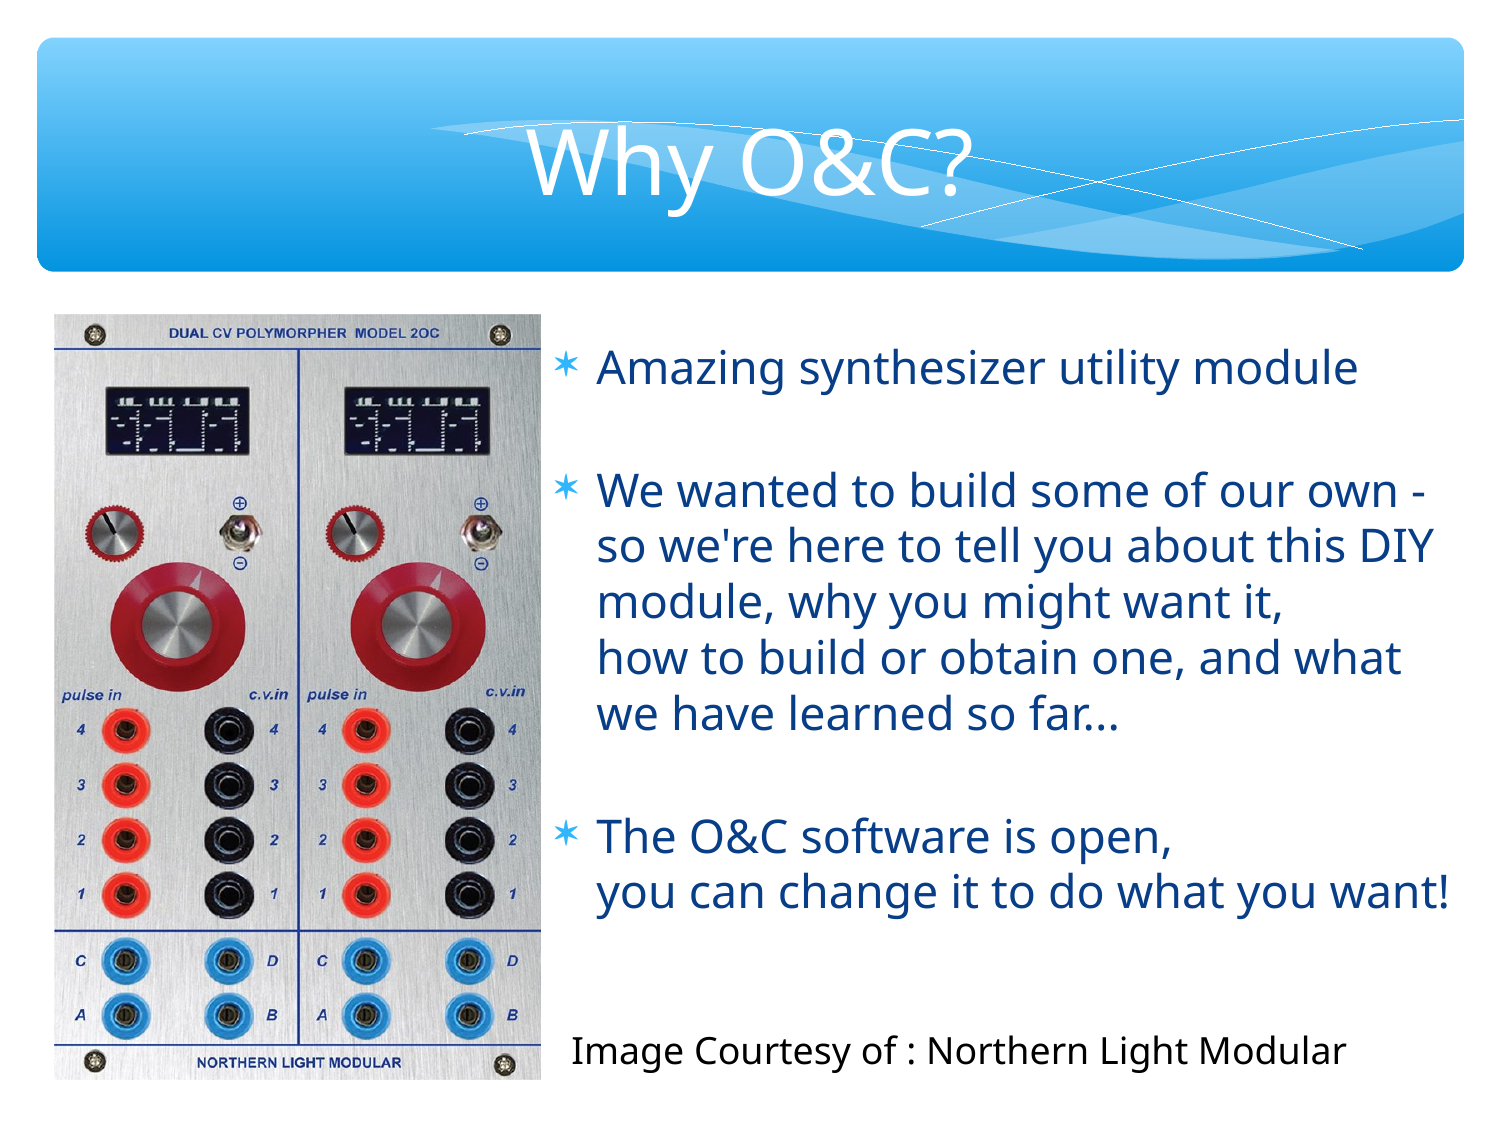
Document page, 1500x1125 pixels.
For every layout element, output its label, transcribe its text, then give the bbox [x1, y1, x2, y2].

title Why O&C? [75, 40, 1426, 276]
picture [54, 314, 541, 1081]
list Amazing synthesizer utility module We wanted to build some of our own - so we're here to tell you about this DIY module, why you might want it, how to build or obtain one, and what we have learned so far... The O&C software is open, you can change it to do what you want! [541, 329, 1471, 1051]
text_box Image Courtesy of : Northern Light Modular [556, 1020, 1280, 1080]
